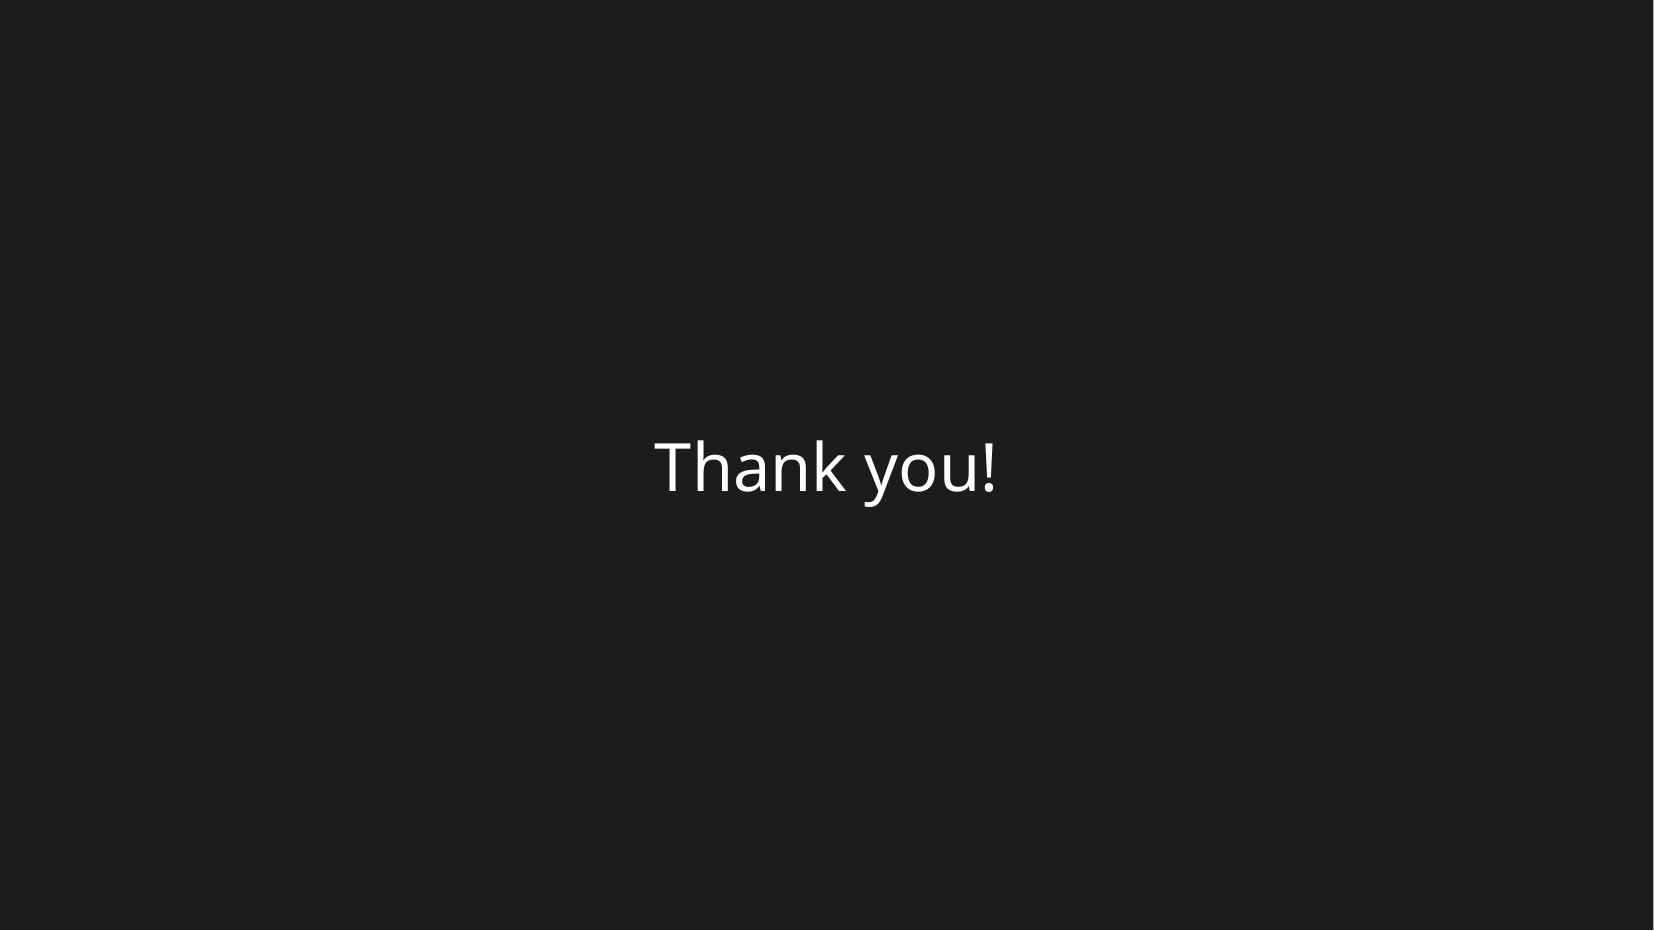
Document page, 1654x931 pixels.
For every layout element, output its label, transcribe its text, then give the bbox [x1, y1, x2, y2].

subtitle Thank you! [82, 105, 1571, 826]
